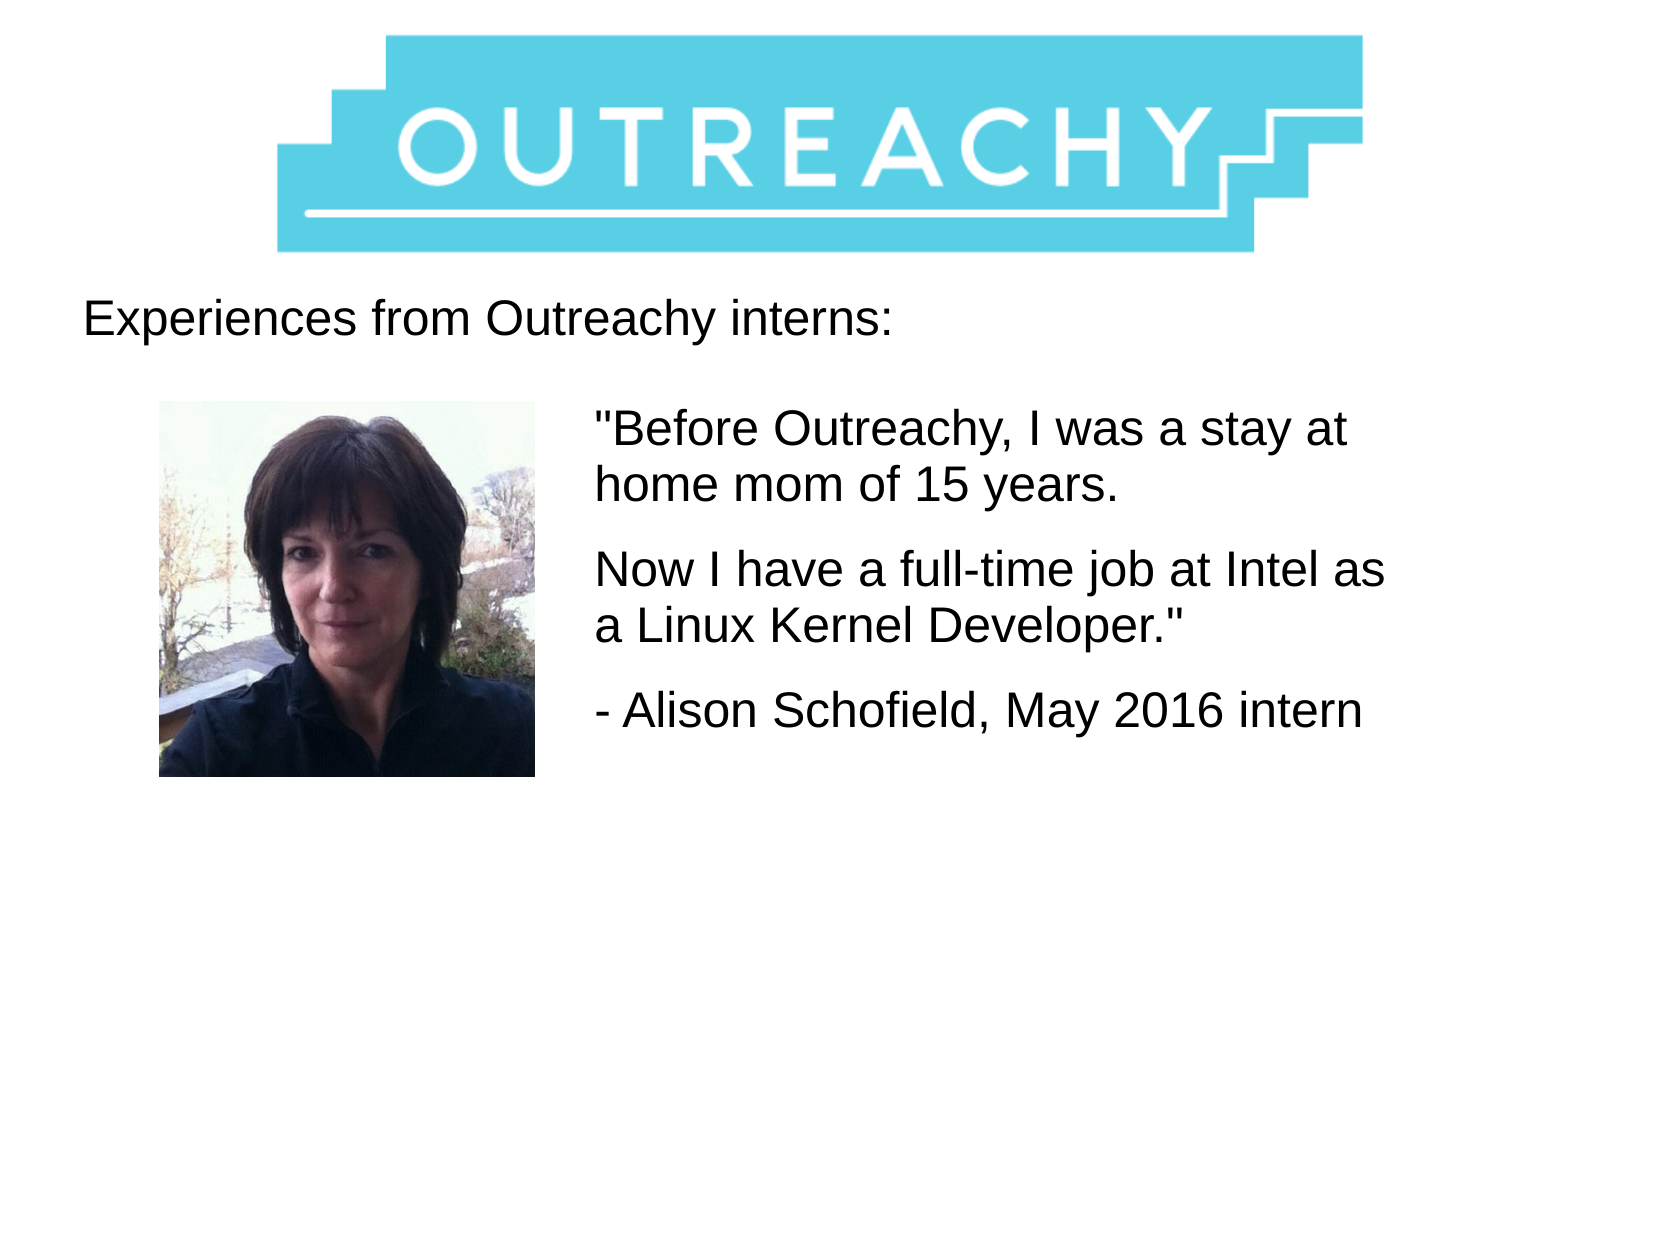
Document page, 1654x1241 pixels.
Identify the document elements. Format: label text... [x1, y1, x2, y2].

list Experiences from Outreachy interns: [82, 290, 1561, 631]
picture [159, 401, 535, 777]
text_box "Before Outreachy, I was a stay at home mom of 15 years. Now I have a full-time job at Intel as a Linux Kernel Developer." - Alison Schofield, May 2016 intern [579, 392, 1411, 772]
picture [206, 15, 1447, 270]
